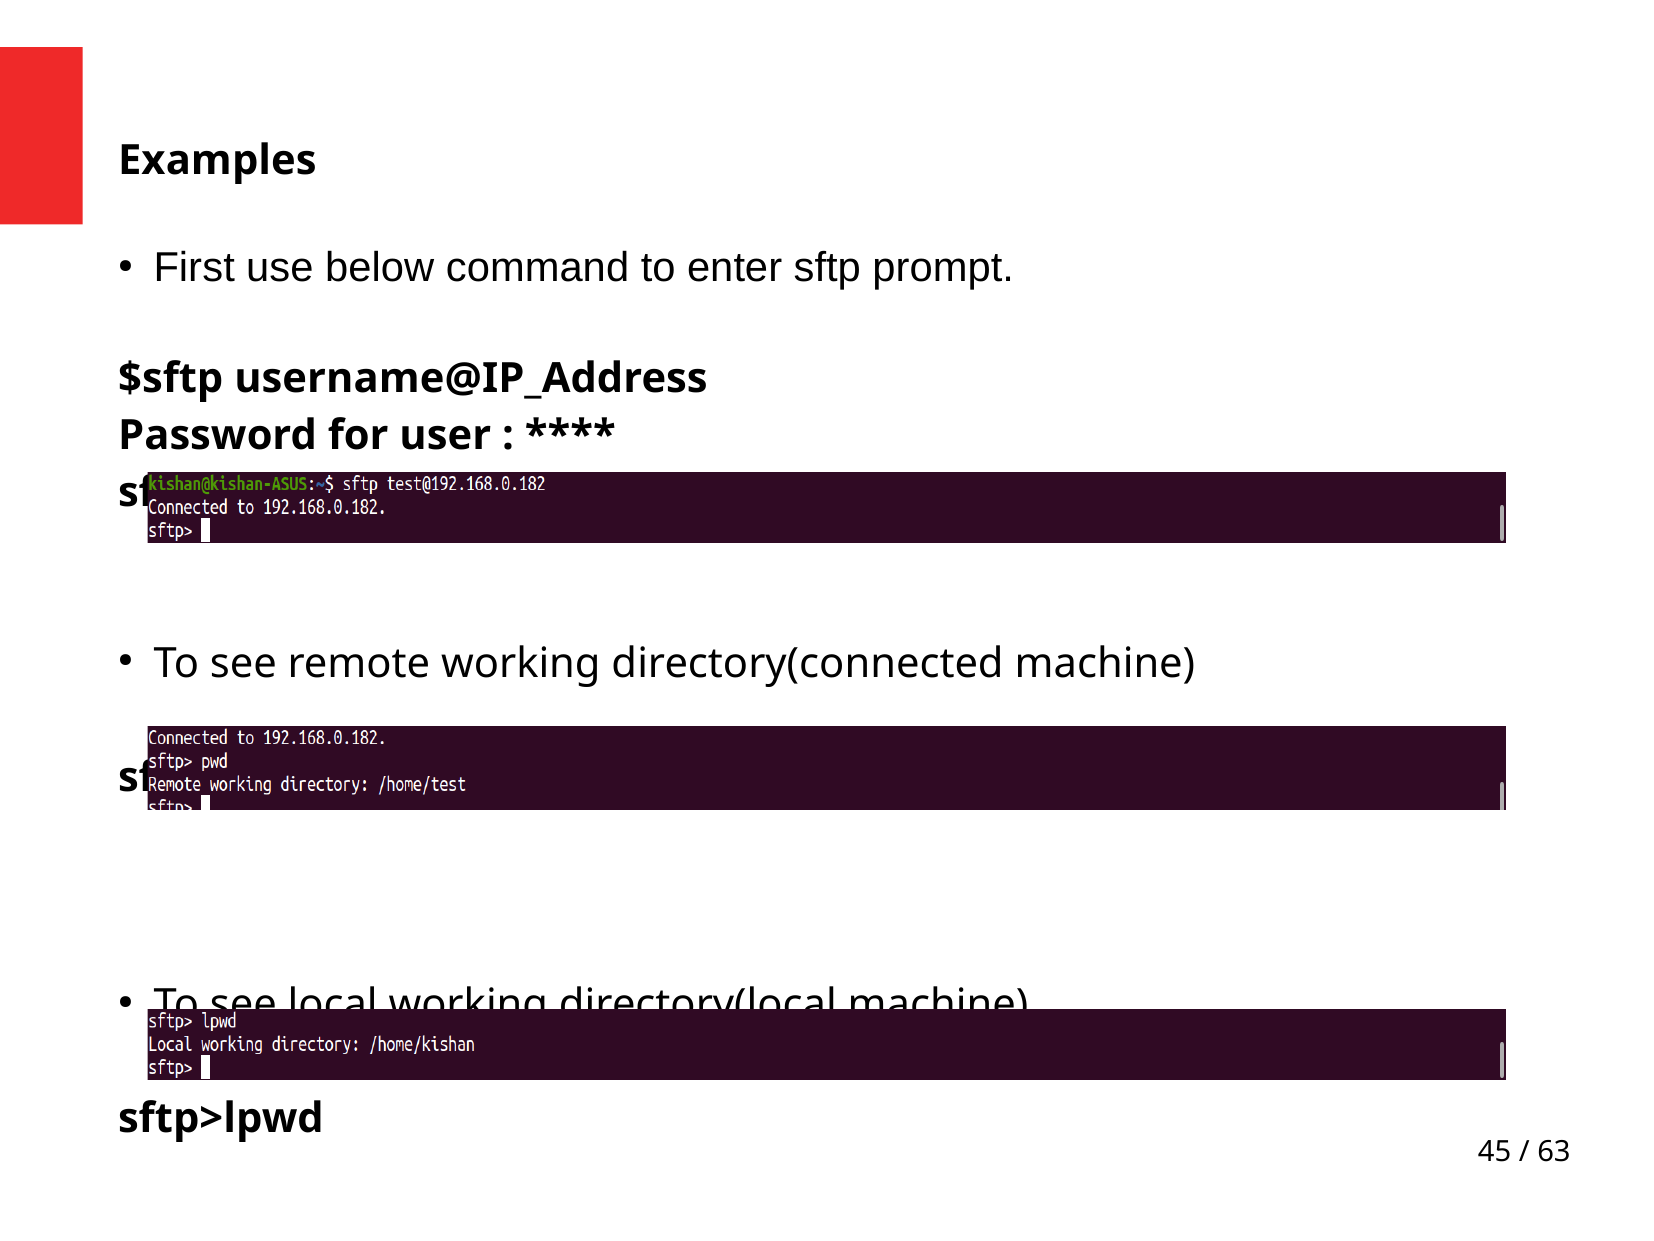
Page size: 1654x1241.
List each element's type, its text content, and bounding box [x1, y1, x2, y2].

picture [147, 1009, 1506, 1080]
picture [147, 726, 1506, 810]
picture [147, 472, 1506, 543]
subtitle Examples First use below command to enter sftp prompt. $sftp username@IP_Address Password for user : **** sftp> To see remote working directory(connected machine) sftp>pwd To see local working directory(local machine) sftp>lpwd [118, 129, 1536, 1241]
